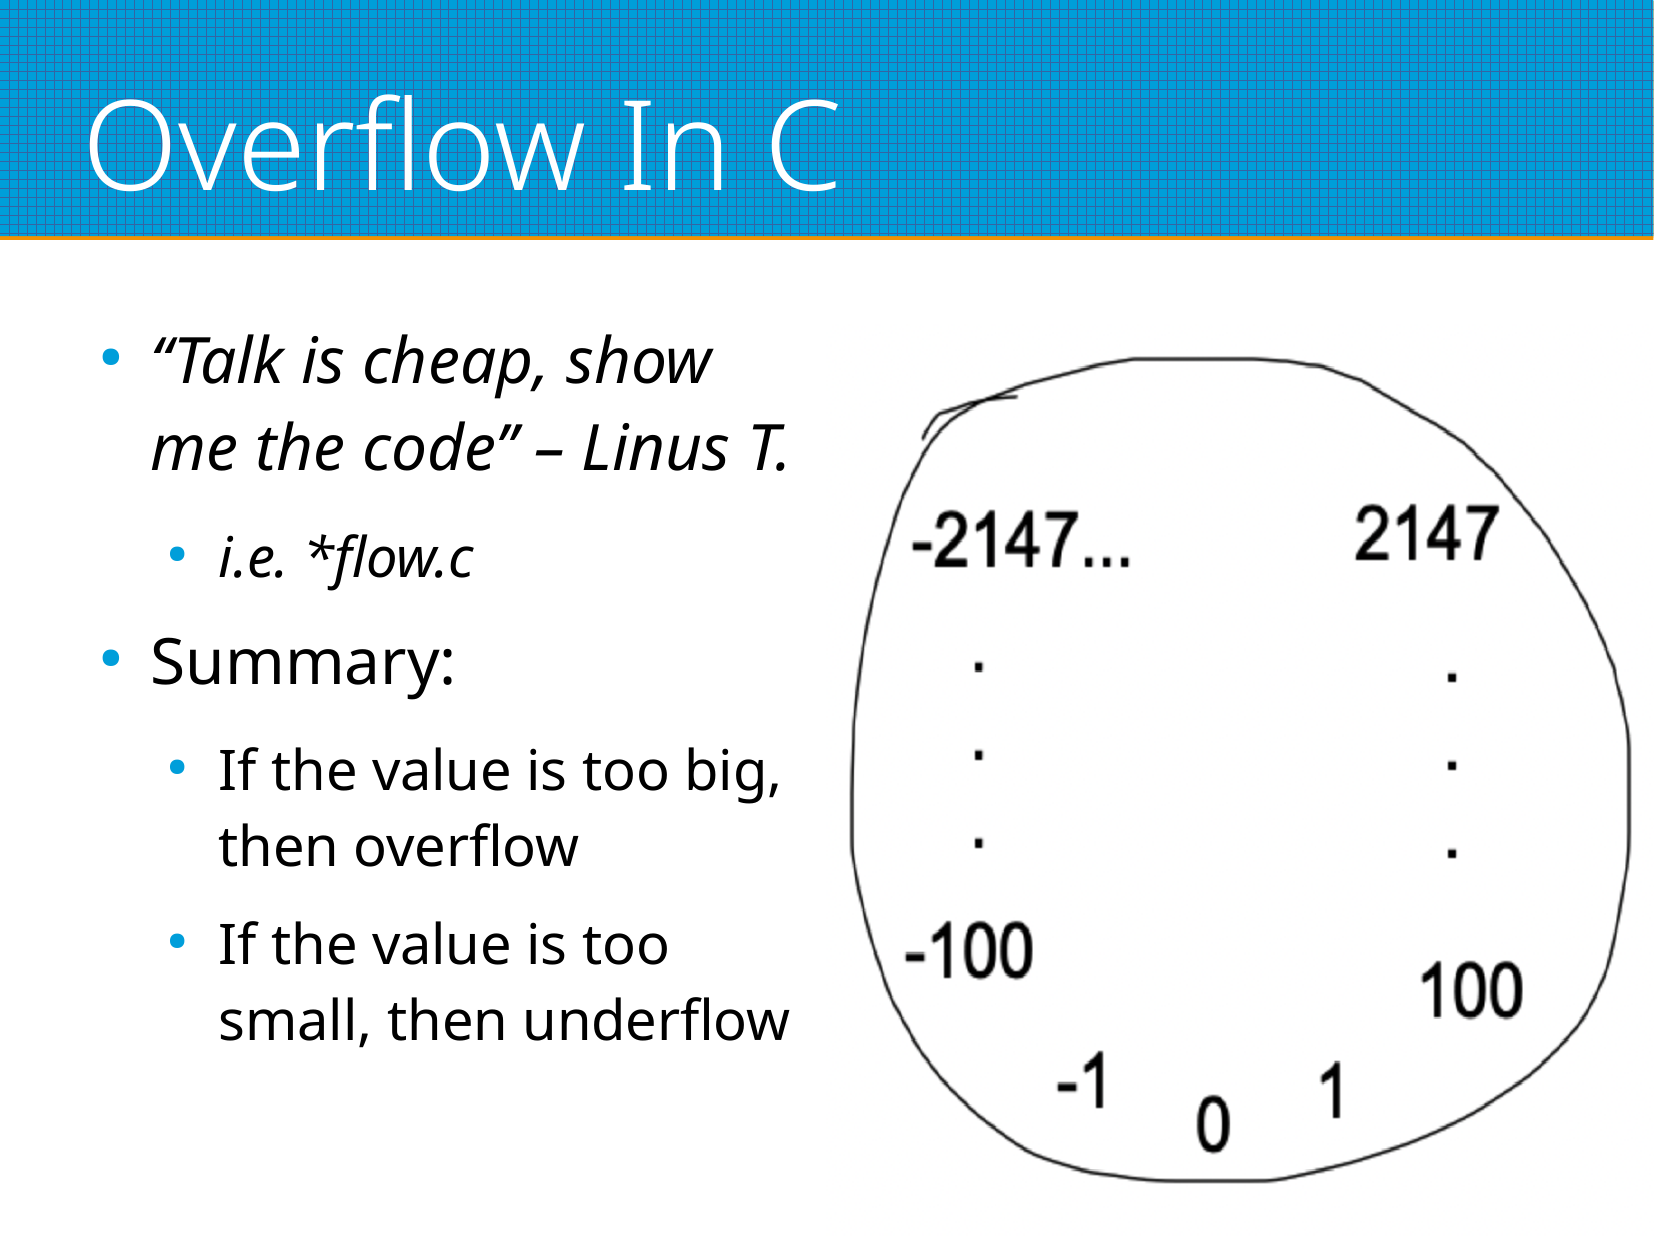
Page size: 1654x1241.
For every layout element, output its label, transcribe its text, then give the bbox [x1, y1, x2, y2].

list ‘‘Talk is cheap, show me the code’’ – Linus T. i.e. *flow.c Summary: If the value is too big, then overflow If the value is too small, then underflow [82, 314, 798, 1081]
picture [826, 324, 1654, 1236]
title Overflow In C [82, 19, 1571, 227]
